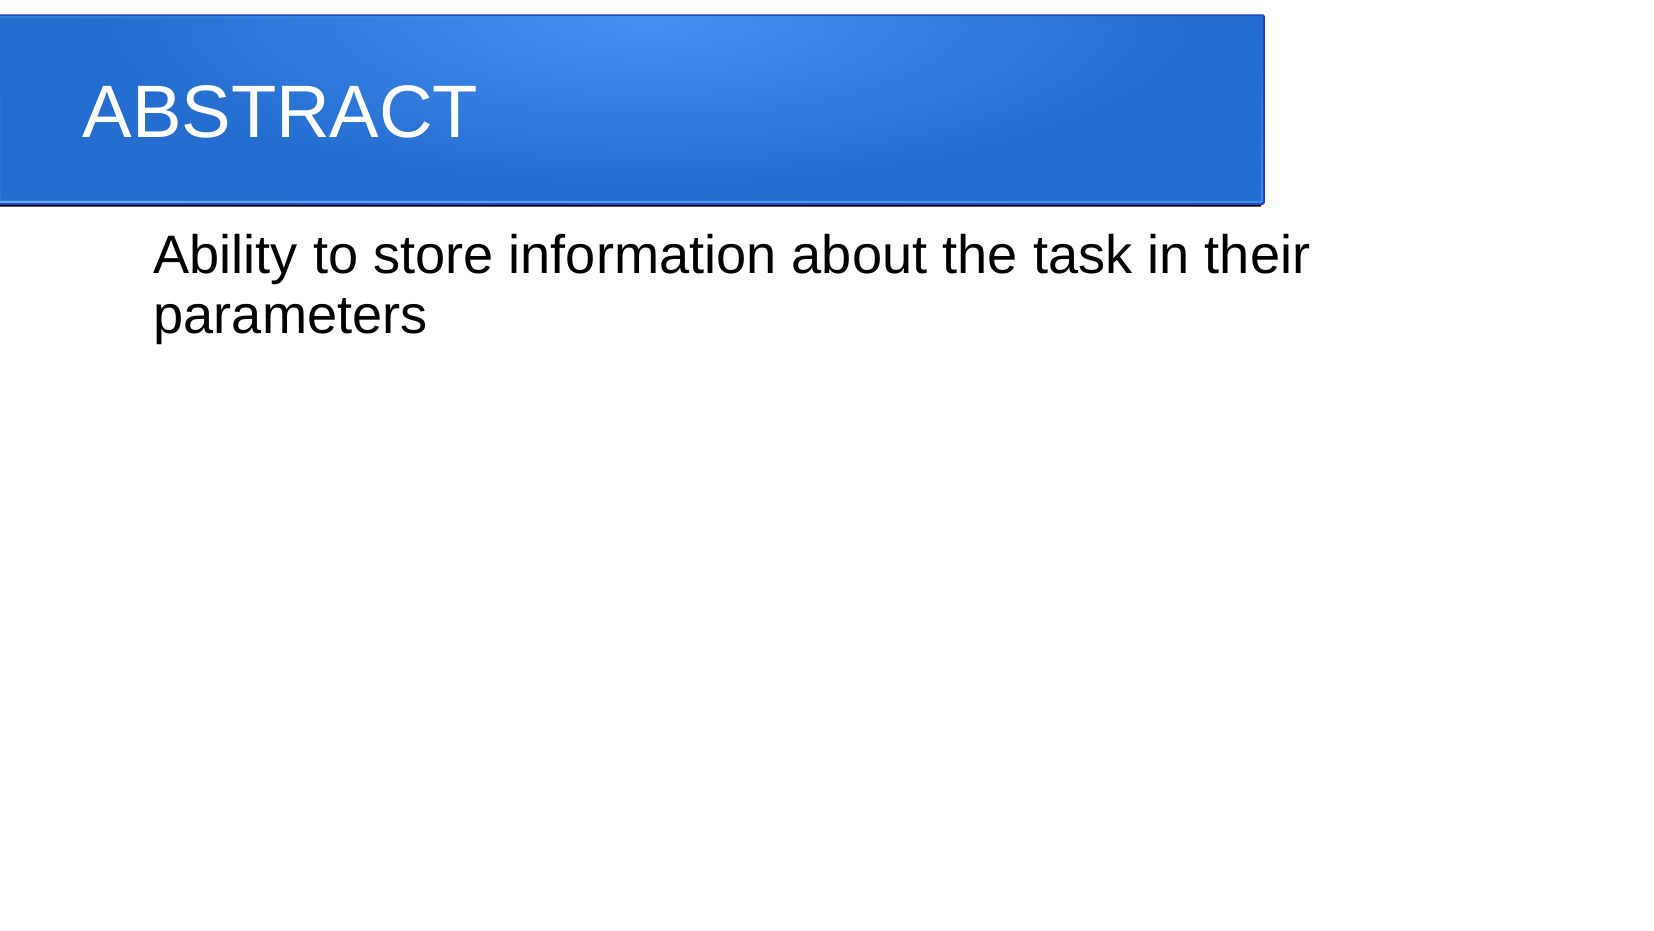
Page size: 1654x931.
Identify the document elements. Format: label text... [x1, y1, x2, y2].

title ABSTRACT [82, 35, 1235, 189]
list Ability to store information about the task in their parameters [82, 224, 1571, 764]
